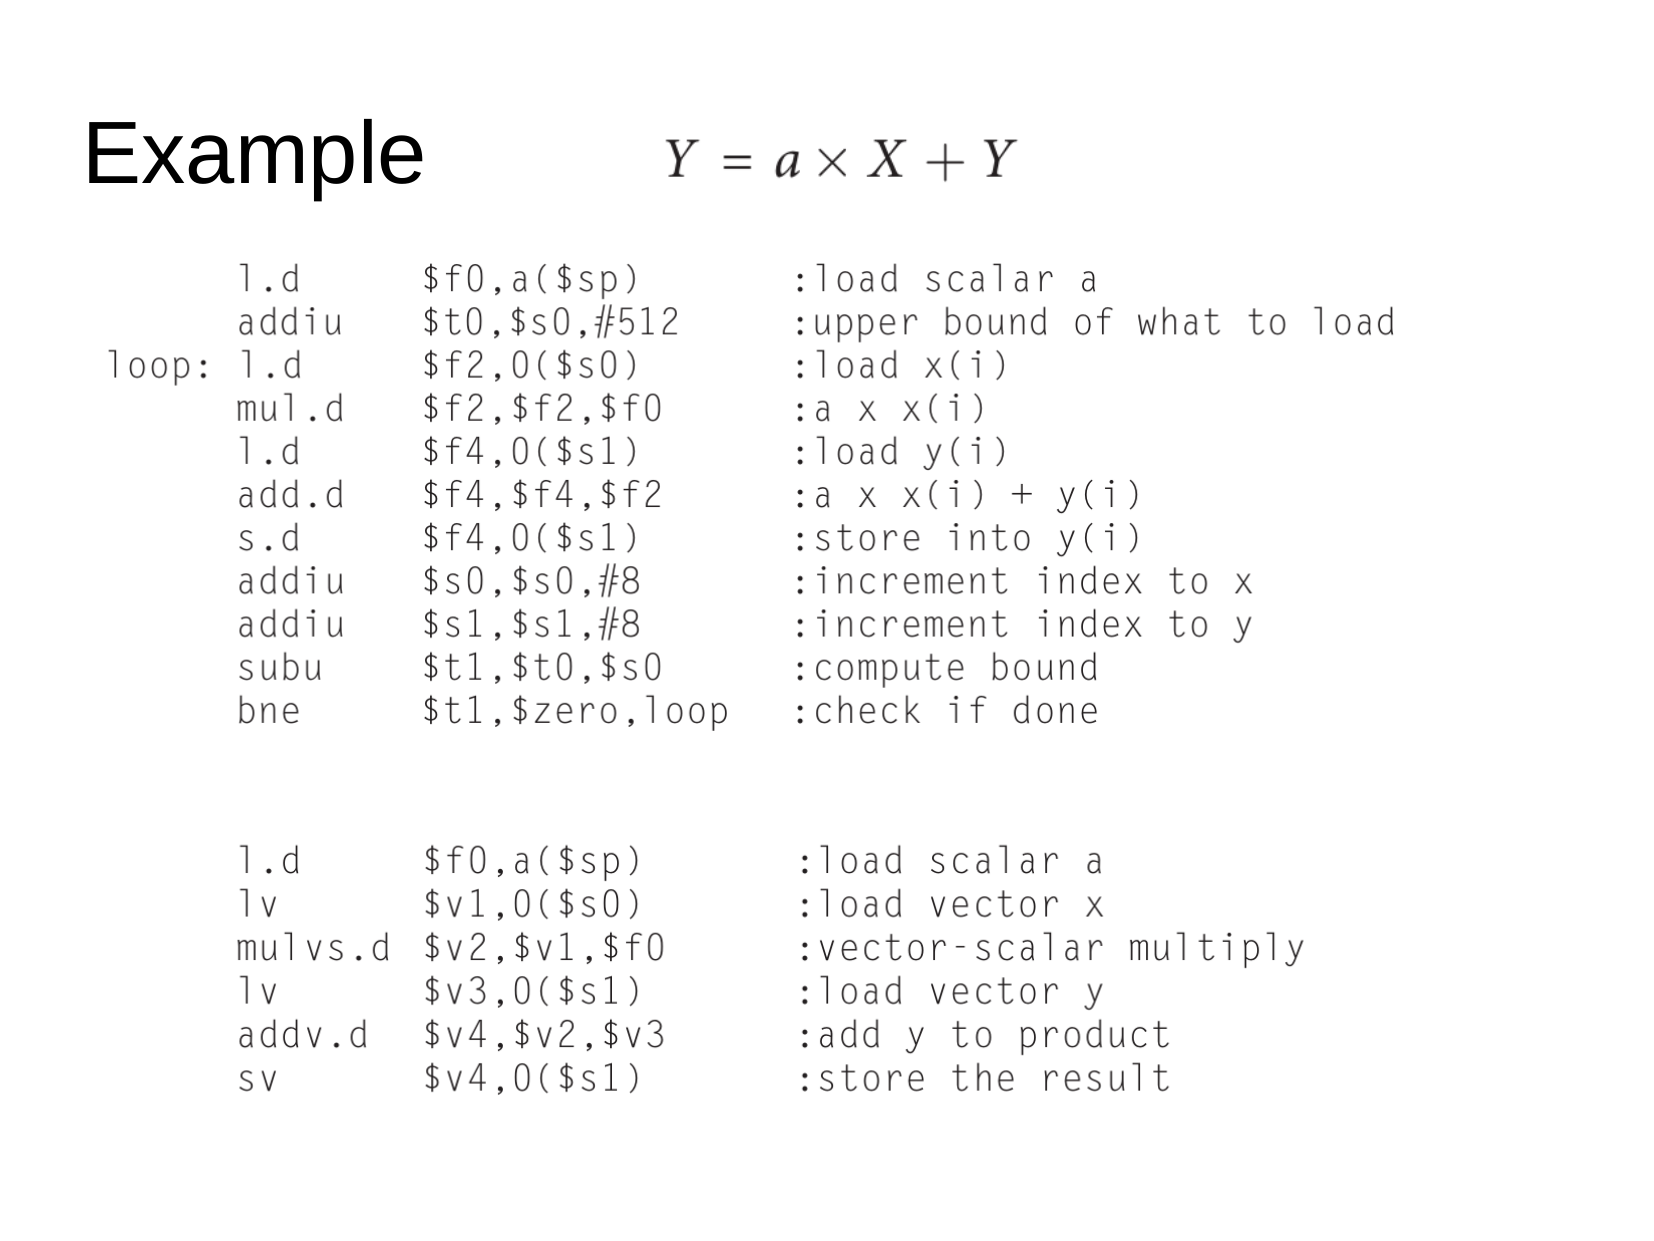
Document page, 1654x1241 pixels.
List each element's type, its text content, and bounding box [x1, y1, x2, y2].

picture [616, 112, 1051, 206]
title Example [82, 49, 1571, 257]
picture [87, 239, 1419, 751]
picture [187, 787, 1355, 1121]
